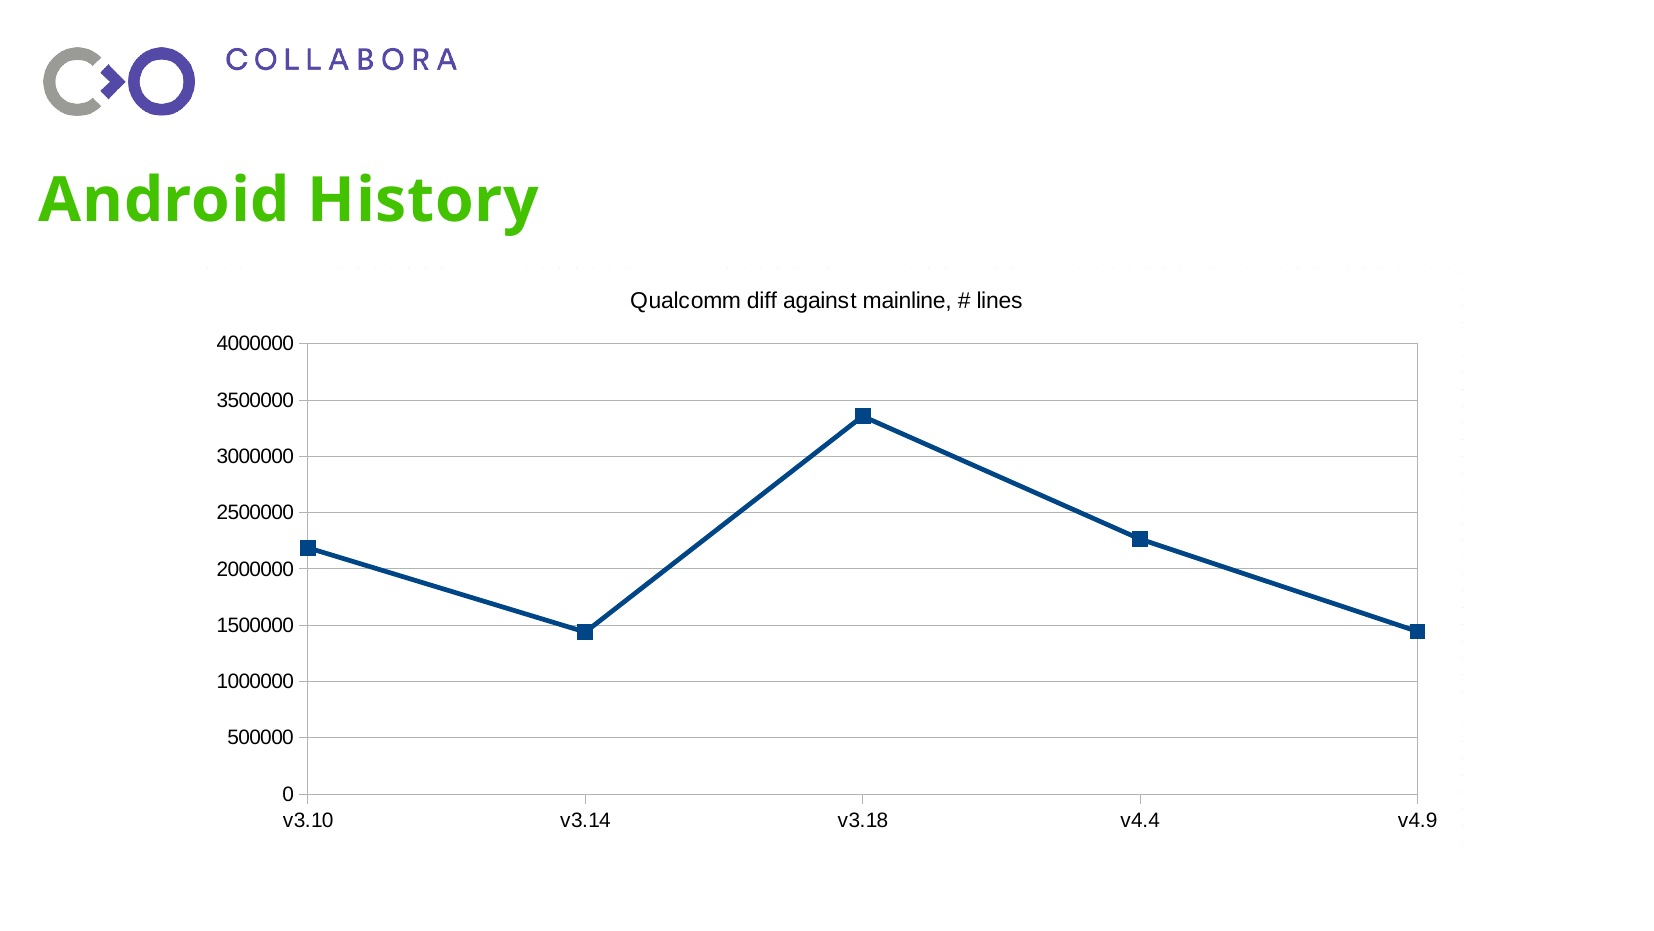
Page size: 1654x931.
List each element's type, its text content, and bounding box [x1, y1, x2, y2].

title Android History [38, 159, 1614, 216]
picture [43, 47, 457, 116]
chart [191, 268, 1463, 845]
